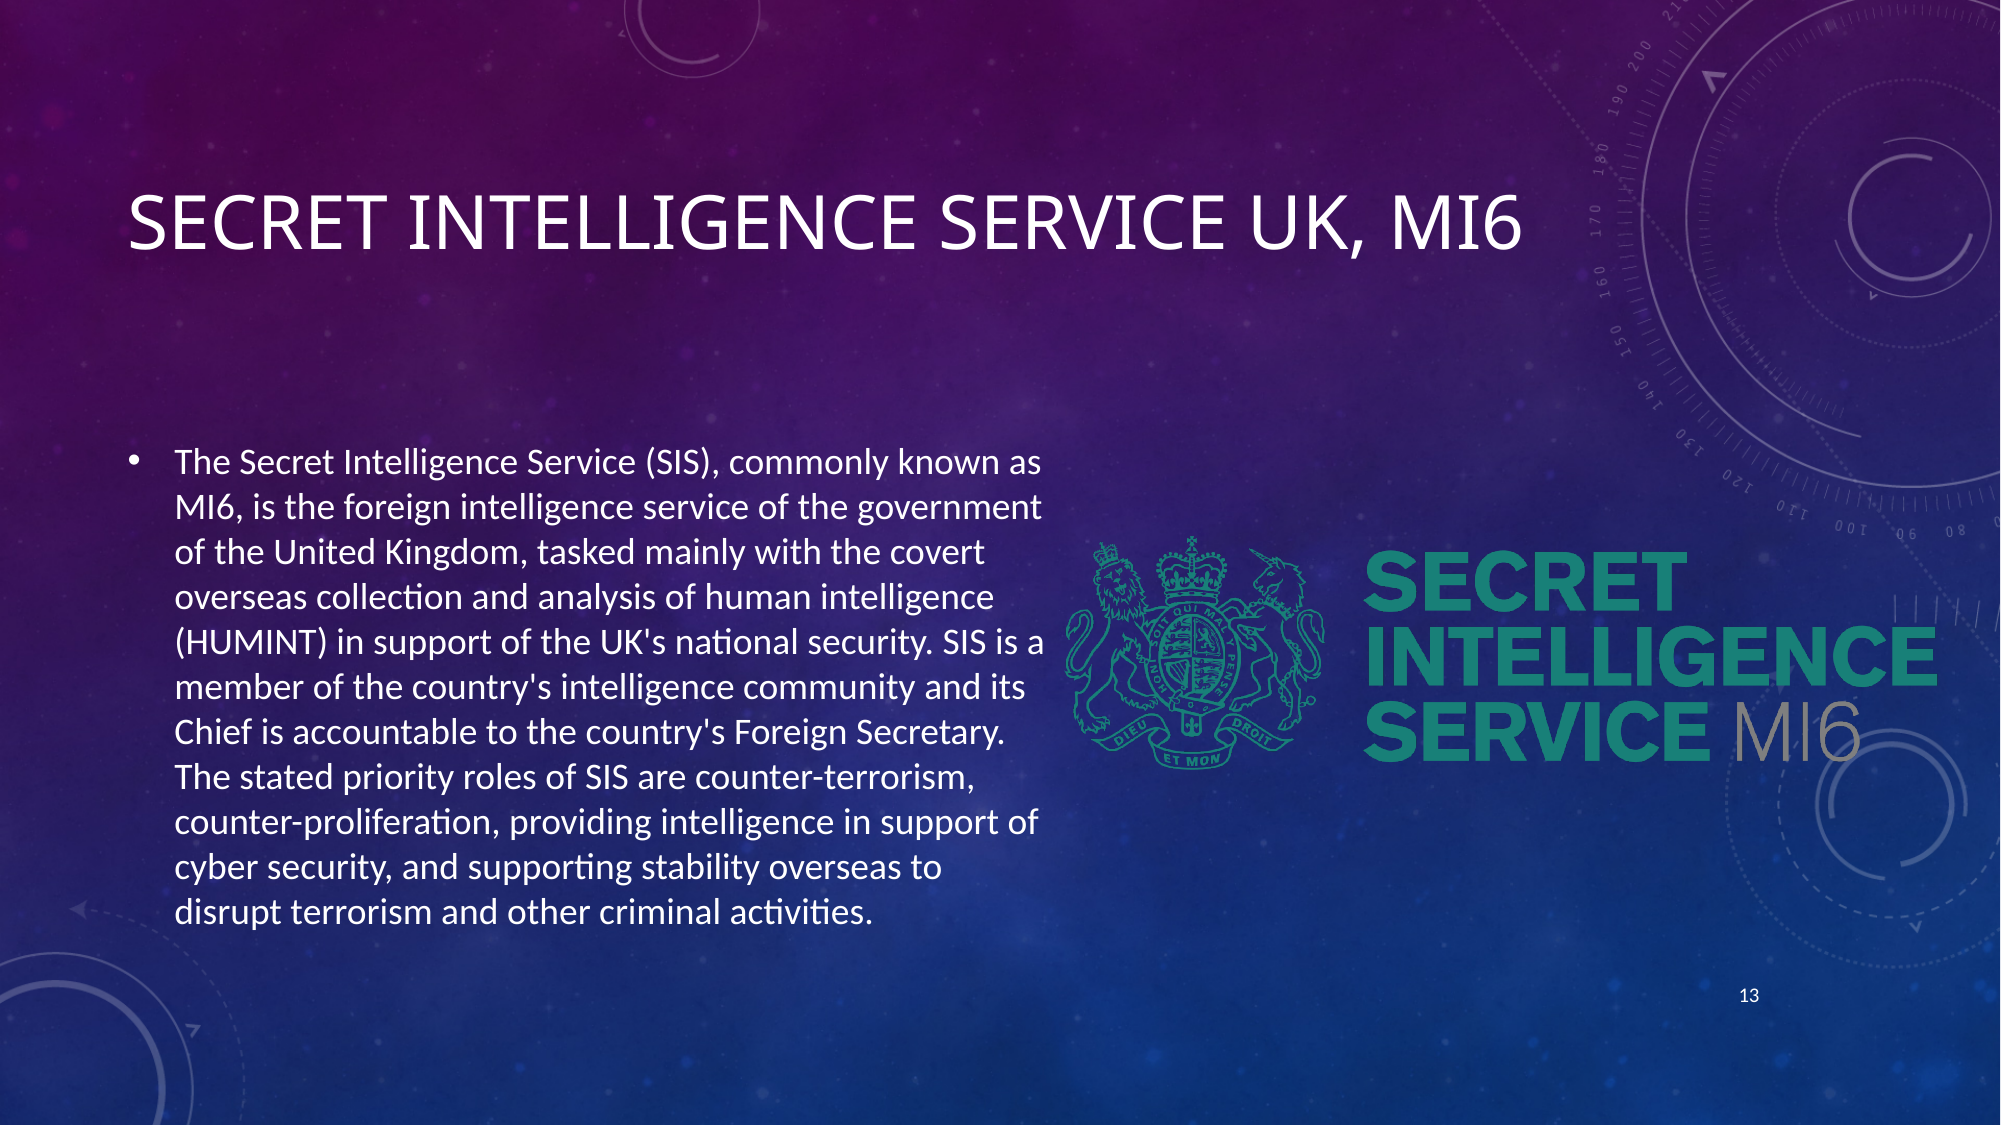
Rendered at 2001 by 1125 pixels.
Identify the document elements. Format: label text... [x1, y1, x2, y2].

title Secret intelligence service UK, MI6 [112, 99, 1775, 339]
list The Secret Intelligence Service (SIS), commonly known as MI6, is the foreign intelligence service of the government of the United Kingdom, tasked mainly with the covert overseas collection and analysis of human intelligence (HUMINT) in support of the UK's national security. SIS is a member of the country's intelligence community and its Chief is accountable to the country's Foreign Secretary. The stated priority roles of SIS are counter-terrorism, counter-proliferation, providing intelligence in support of cyber security, and supporting stability overseas to disrupt terrorism and other criminal activities. [112, 351, 1070, 1019]
picture [0, 0, 2001, 1125]
